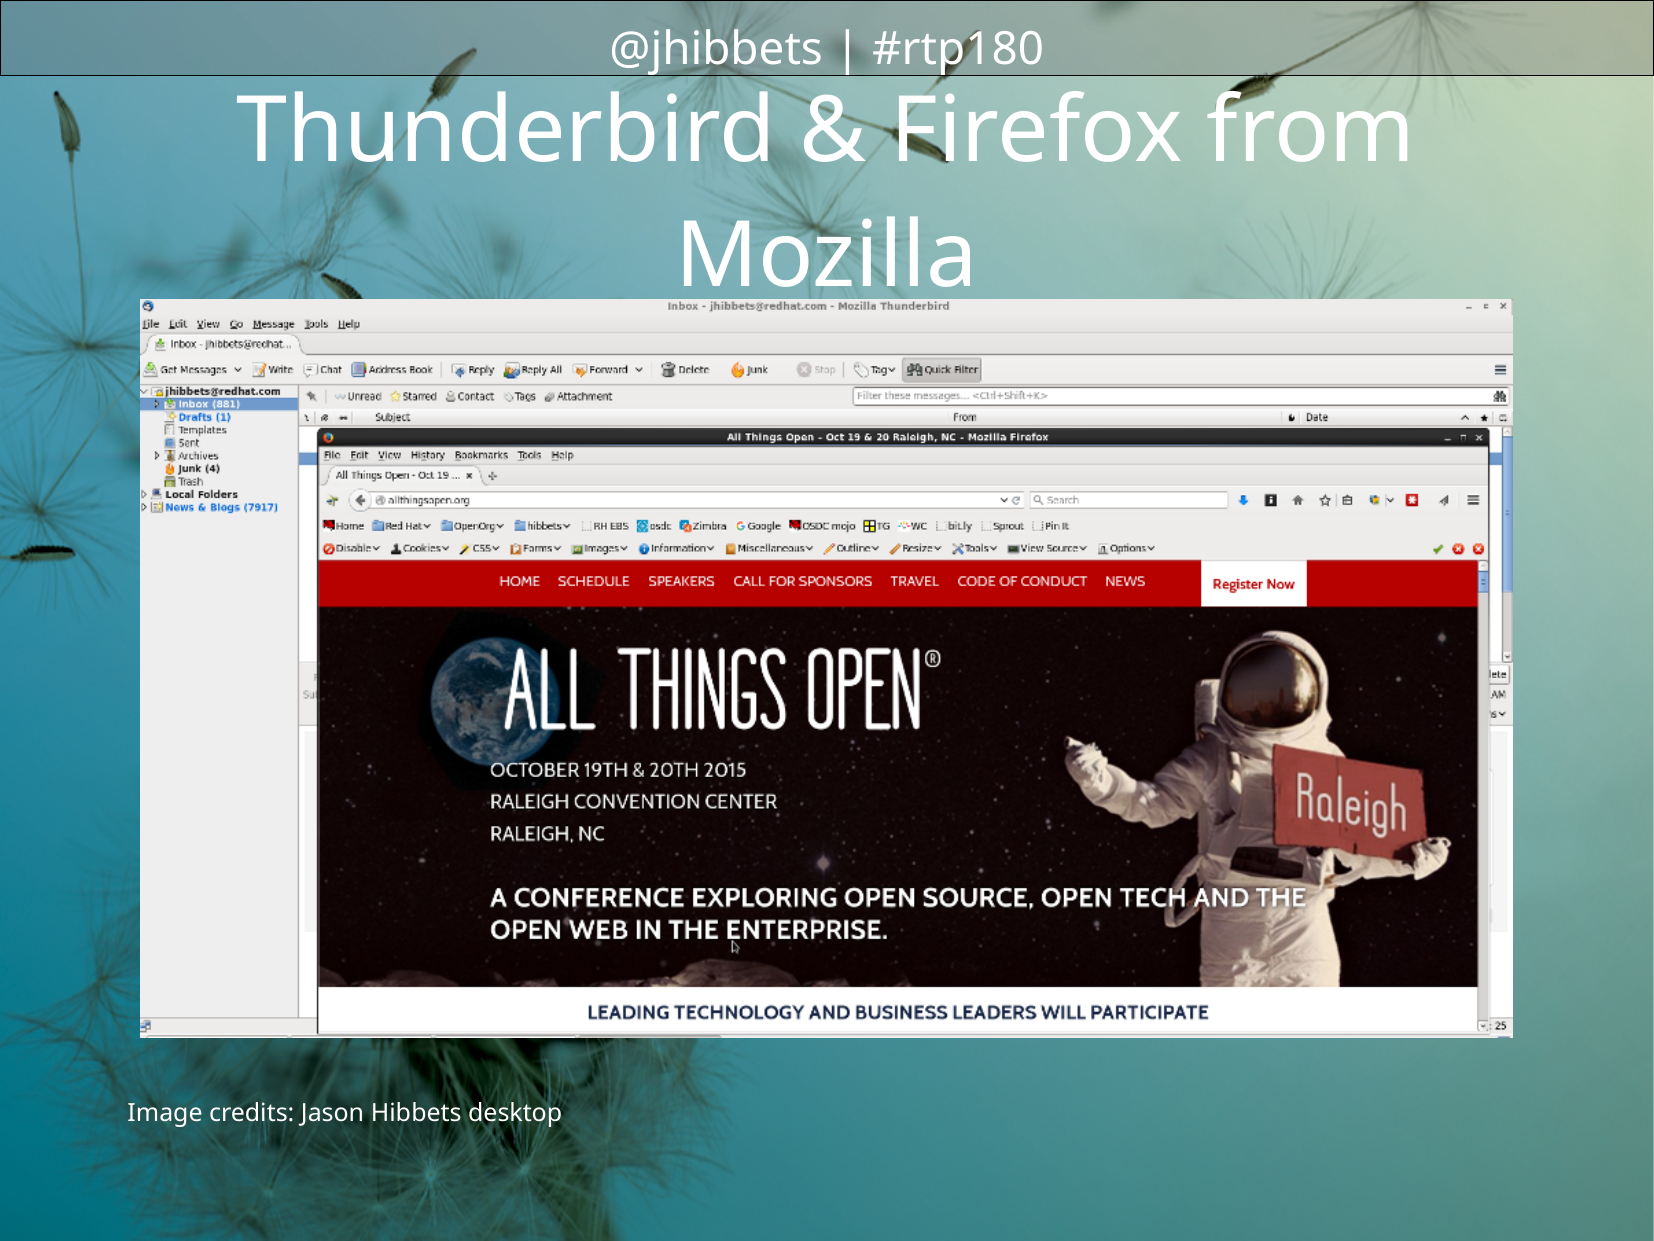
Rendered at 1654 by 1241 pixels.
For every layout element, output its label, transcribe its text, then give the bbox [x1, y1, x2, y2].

title Thunderbird & Firefox from Mozilla [82, 84, 1571, 292]
picture [0, 76, 1654, 1241]
text_box Image credits: Jason Hibbets desktop [112, 1087, 772, 1131]
